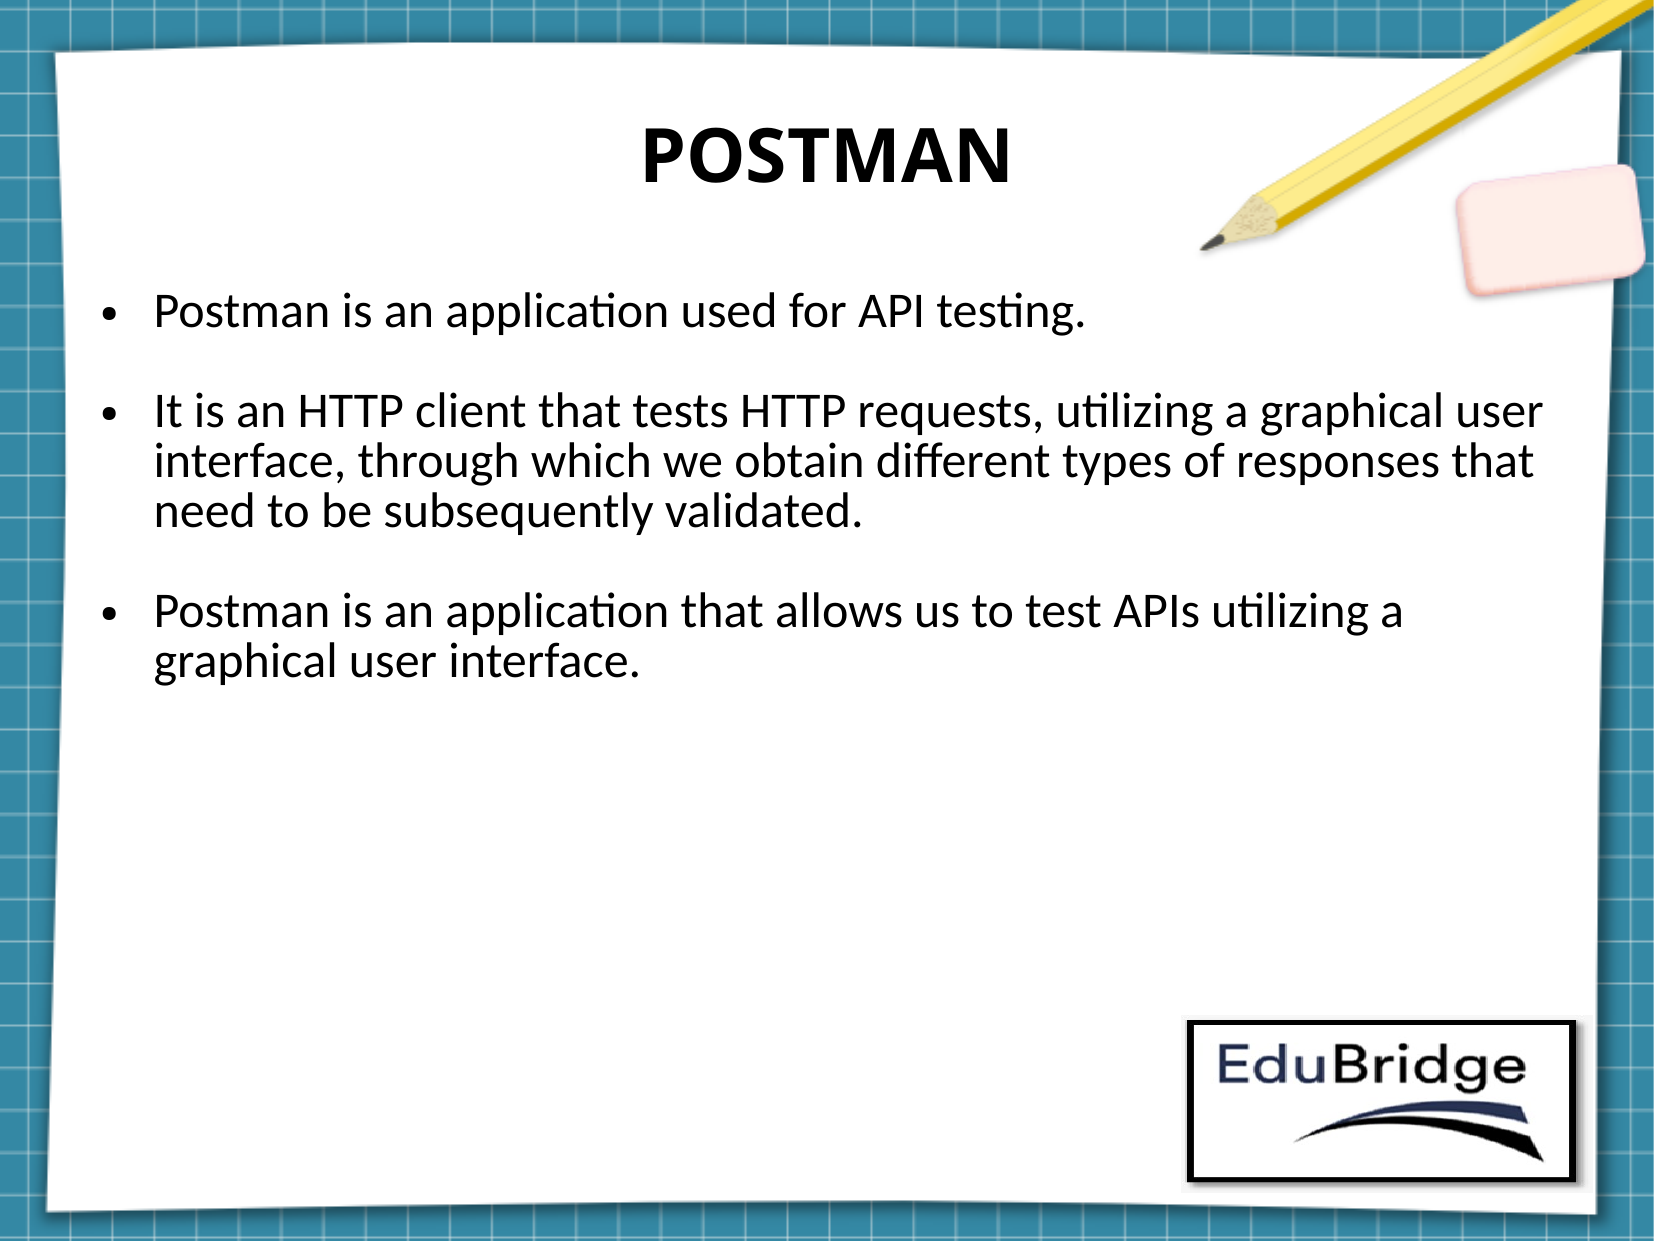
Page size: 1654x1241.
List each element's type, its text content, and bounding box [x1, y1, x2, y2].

picture [0, 0, 1654, 1241]
list Postman is an application used for API testing. It is an HTTP client that tests HTTP requests, utilizing a graphical user interface, through which we obtain different types of responses that need to be subsequently validated. Postman is an application that allows us to test APIs utilizing a graphical user interface. [82, 290, 1571, 1010]
title POSTMAN [82, 49, 1571, 257]
